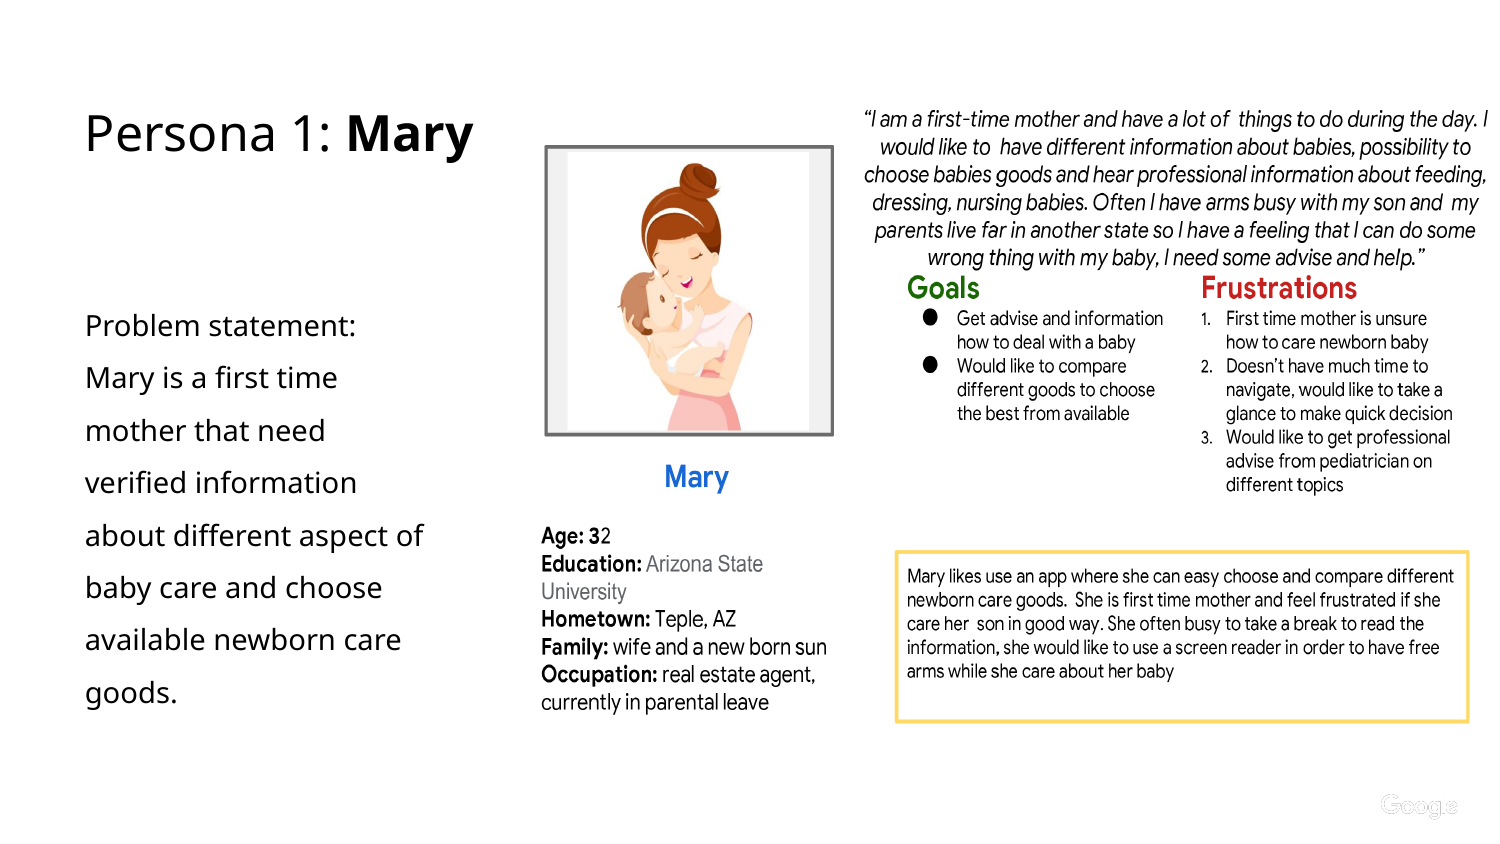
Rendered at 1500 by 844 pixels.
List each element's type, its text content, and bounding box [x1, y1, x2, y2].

text_box Persona 1: Mary [84, 85, 1087, 177]
text_box Problem statement: Mary is a first time mother that need verified information about different aspect of baby care and choose available newborn care goods. [84, 274, 444, 777]
picture [495, 99, 1500, 767]
picture [1381, 794, 1458, 820]
